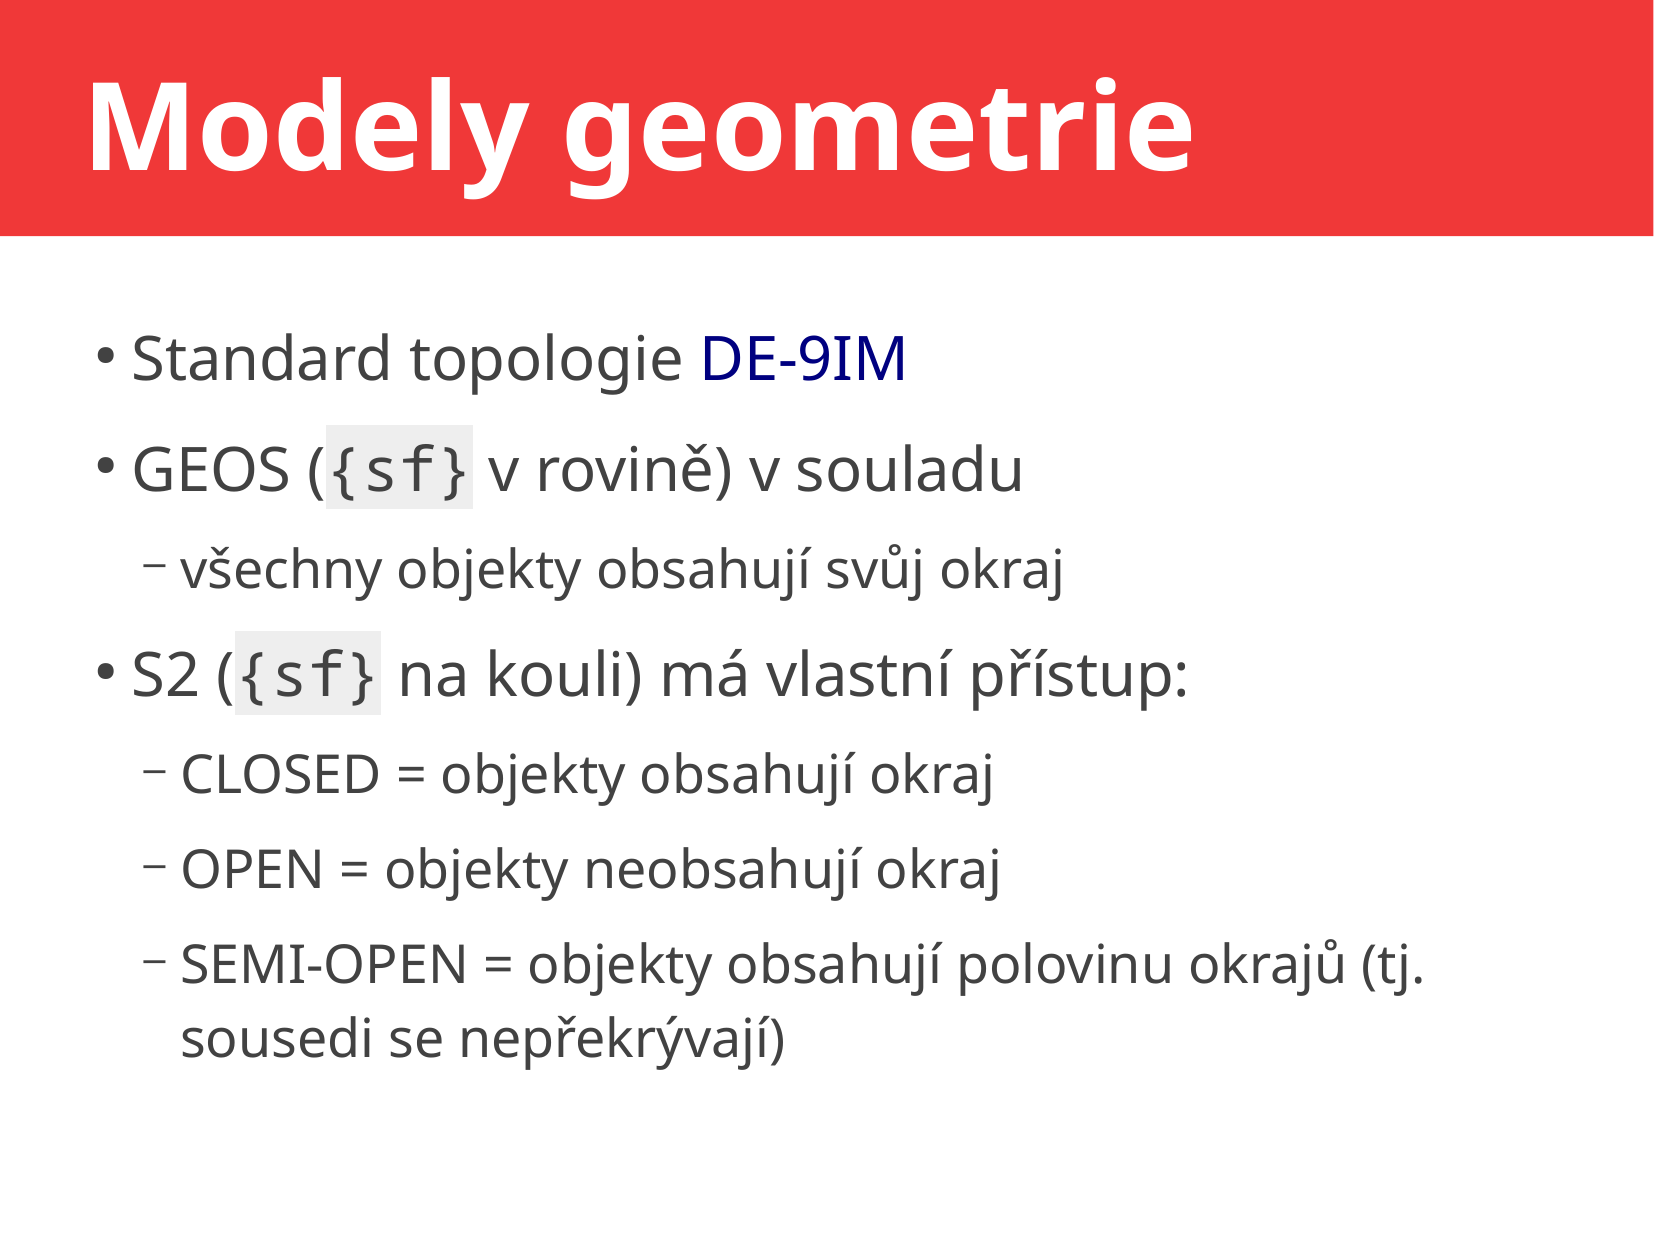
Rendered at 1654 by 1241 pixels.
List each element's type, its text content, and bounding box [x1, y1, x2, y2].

title Modely geometrie [82, 19, 1571, 227]
list Standard topologie DE-9IM GEOS ({sf} v rovině) v souladu všechny objekty obsahují svůj okraj S2 ({sf} na kouli) má vlastní přístup: CLOSED = objekty obsahují okraj OPEN = objekty neobsahují okraj SEMI-OPEN = objekty obsahují polovinu okrajů (tj. sousedi se nepřekrývají) [82, 314, 1563, 1080]
